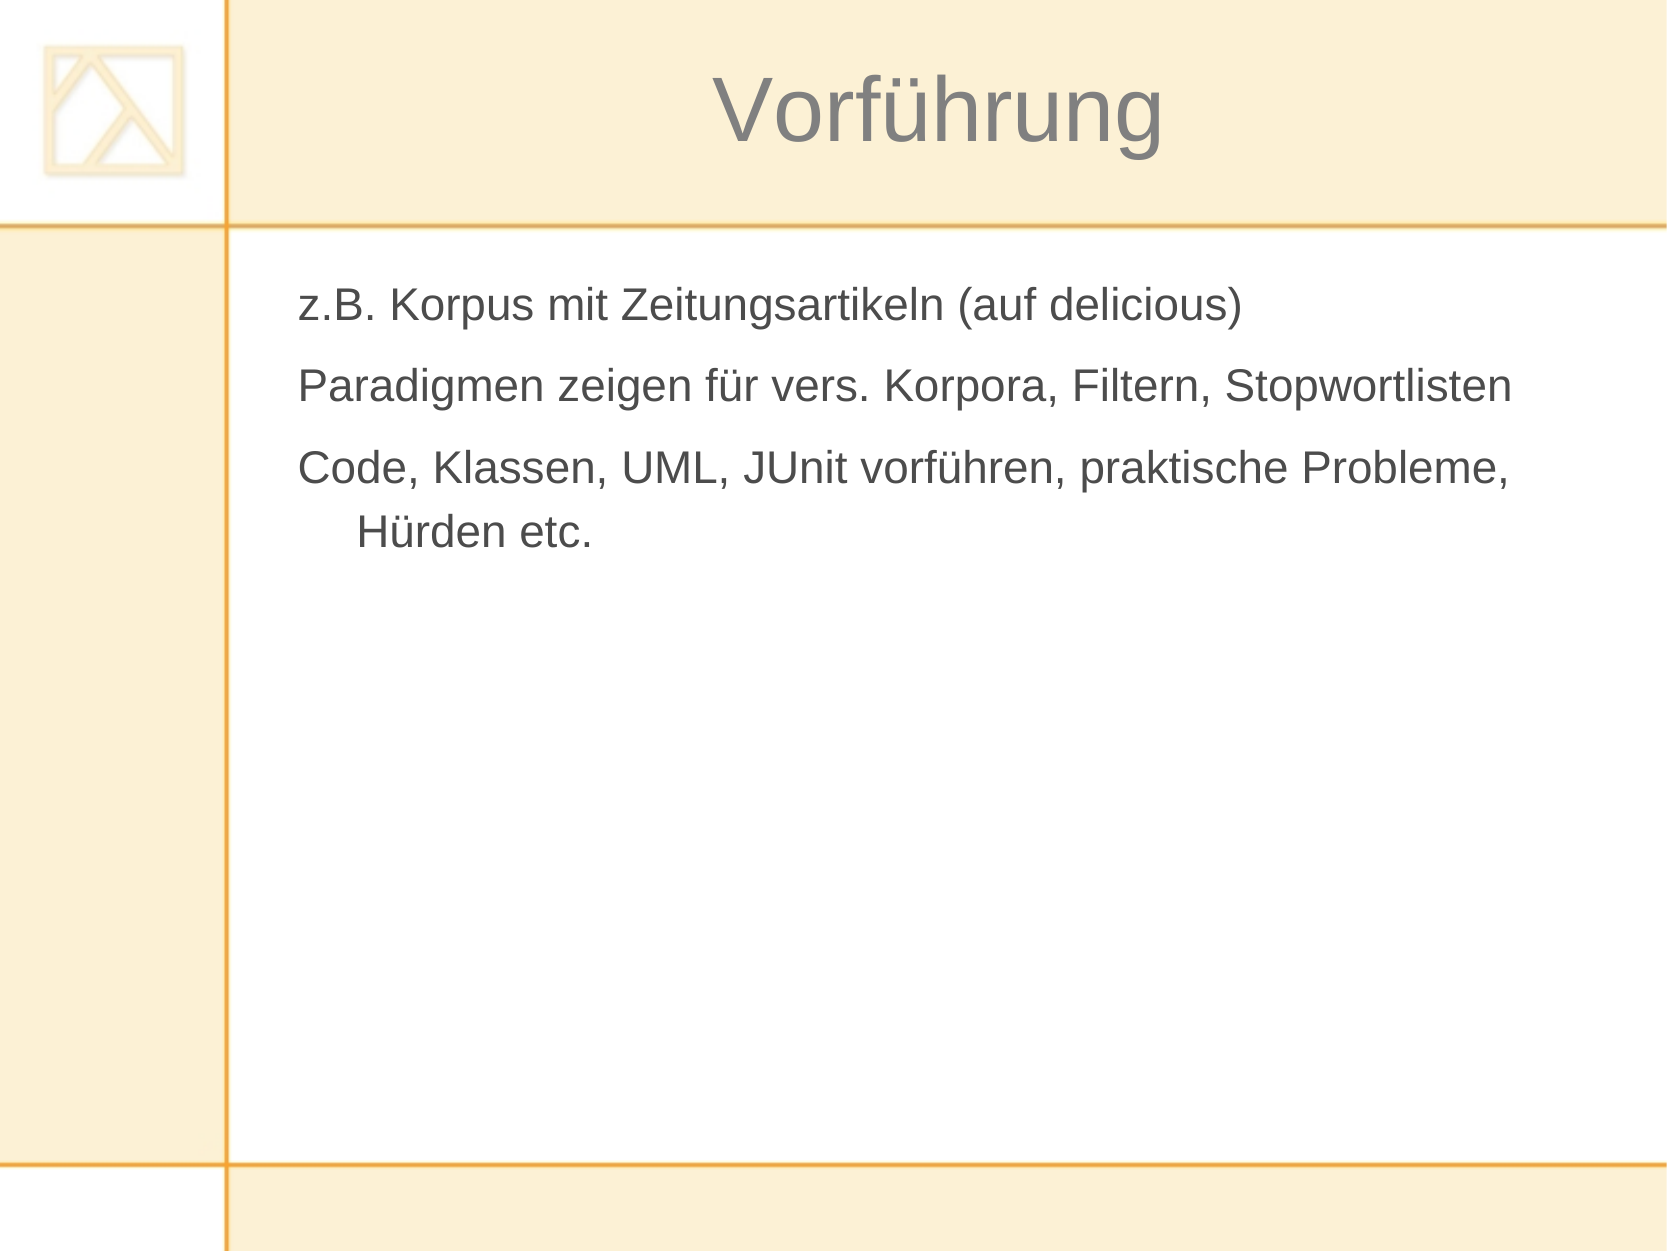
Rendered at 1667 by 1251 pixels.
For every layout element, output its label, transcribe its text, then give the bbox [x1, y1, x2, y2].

title Vorführung [268, 0, 1611, 238]
list z.B. Korpus mit Zeitungsartikeln (auf delicious) Paradigmen zeigen für vers. Korpora, Filtern, Stopwortlisten Code, Klassen, UML, JUnit vorführen, praktische Probleme, Hürden etc. [268, 265, 1611, 1176]
picture [0, 0, 1667, 1251]
